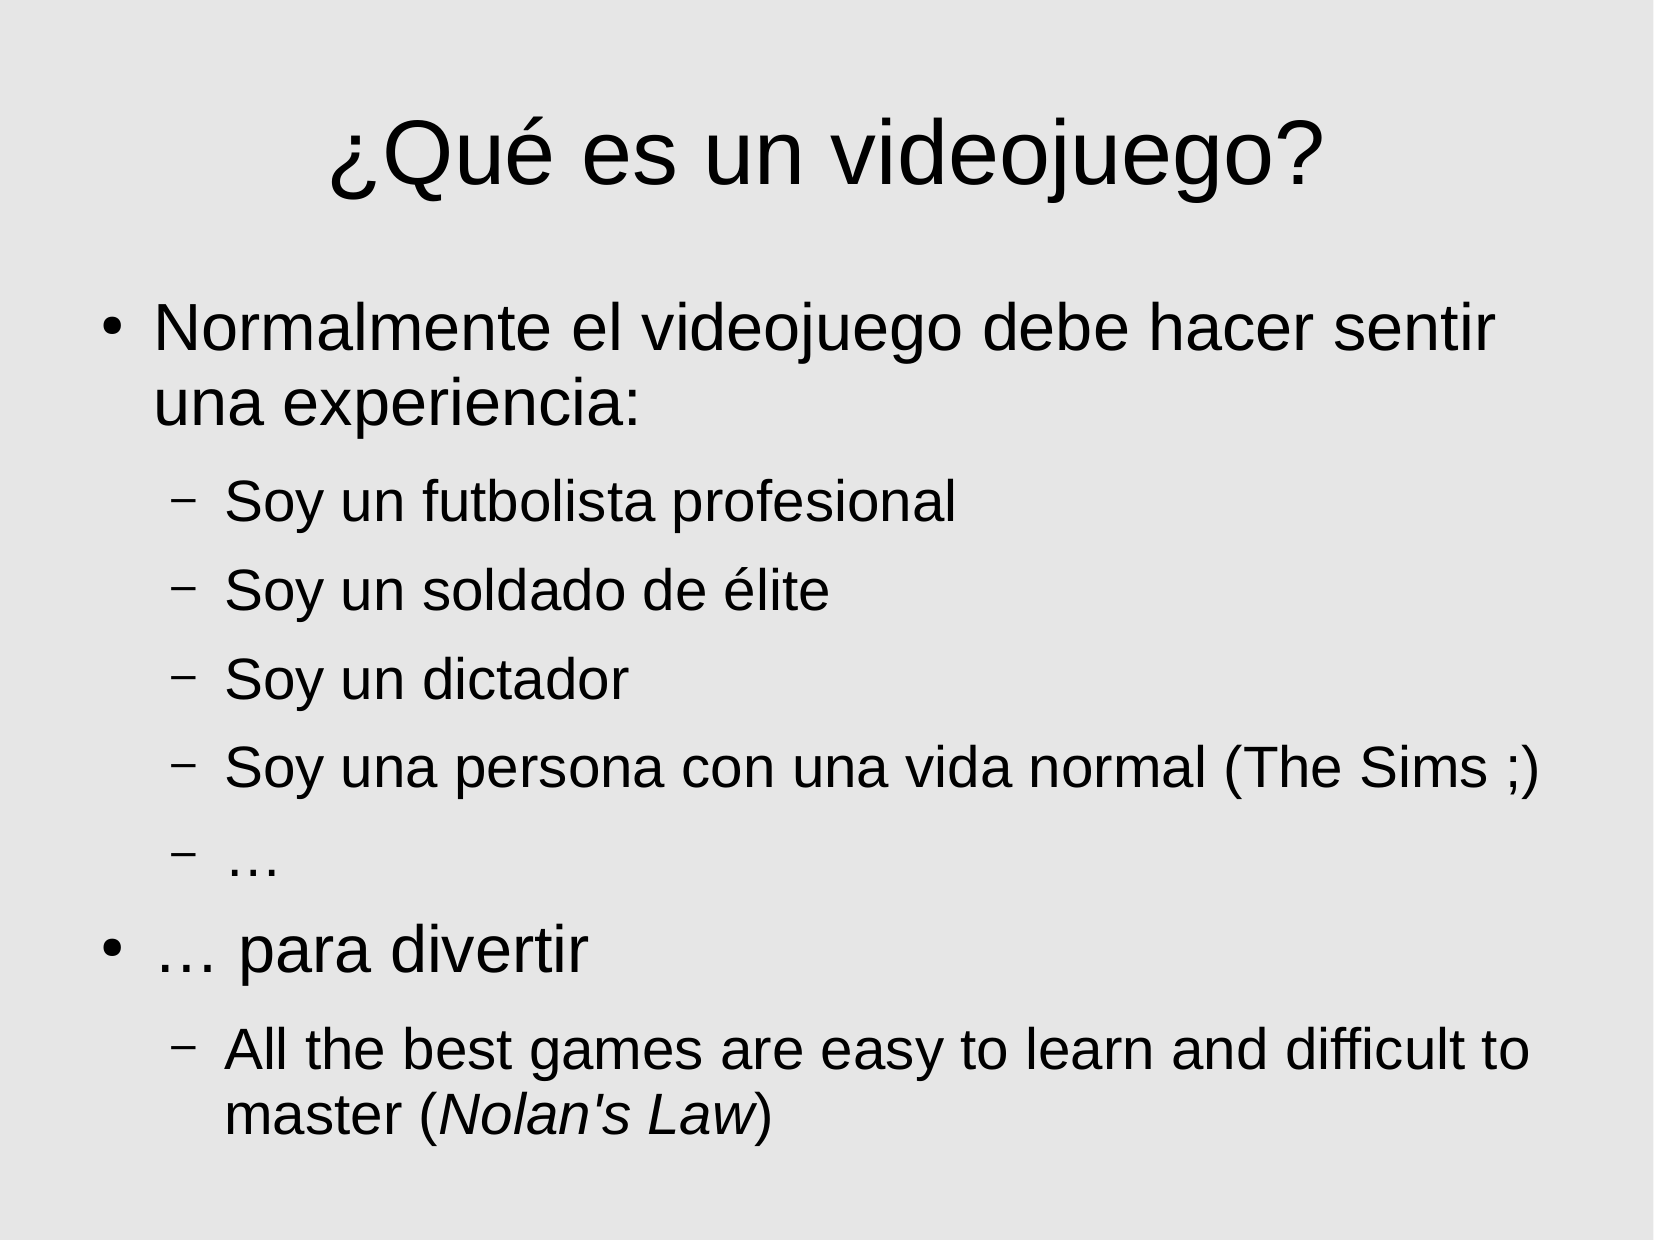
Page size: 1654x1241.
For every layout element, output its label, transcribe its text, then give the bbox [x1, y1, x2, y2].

title ¿Qué es un videojuego? [82, 49, 1571, 257]
list Normalmente el videojuego debe hacer sentir una experiencia: Soy un futbolista profesional Soy un soldado de élite Soy un dictador Soy una persona con una vida normal (The Sims ;) … … para divertir All the best games are easy to learn and difficult to master (Nolan's Law) [82, 290, 1571, 1152]
